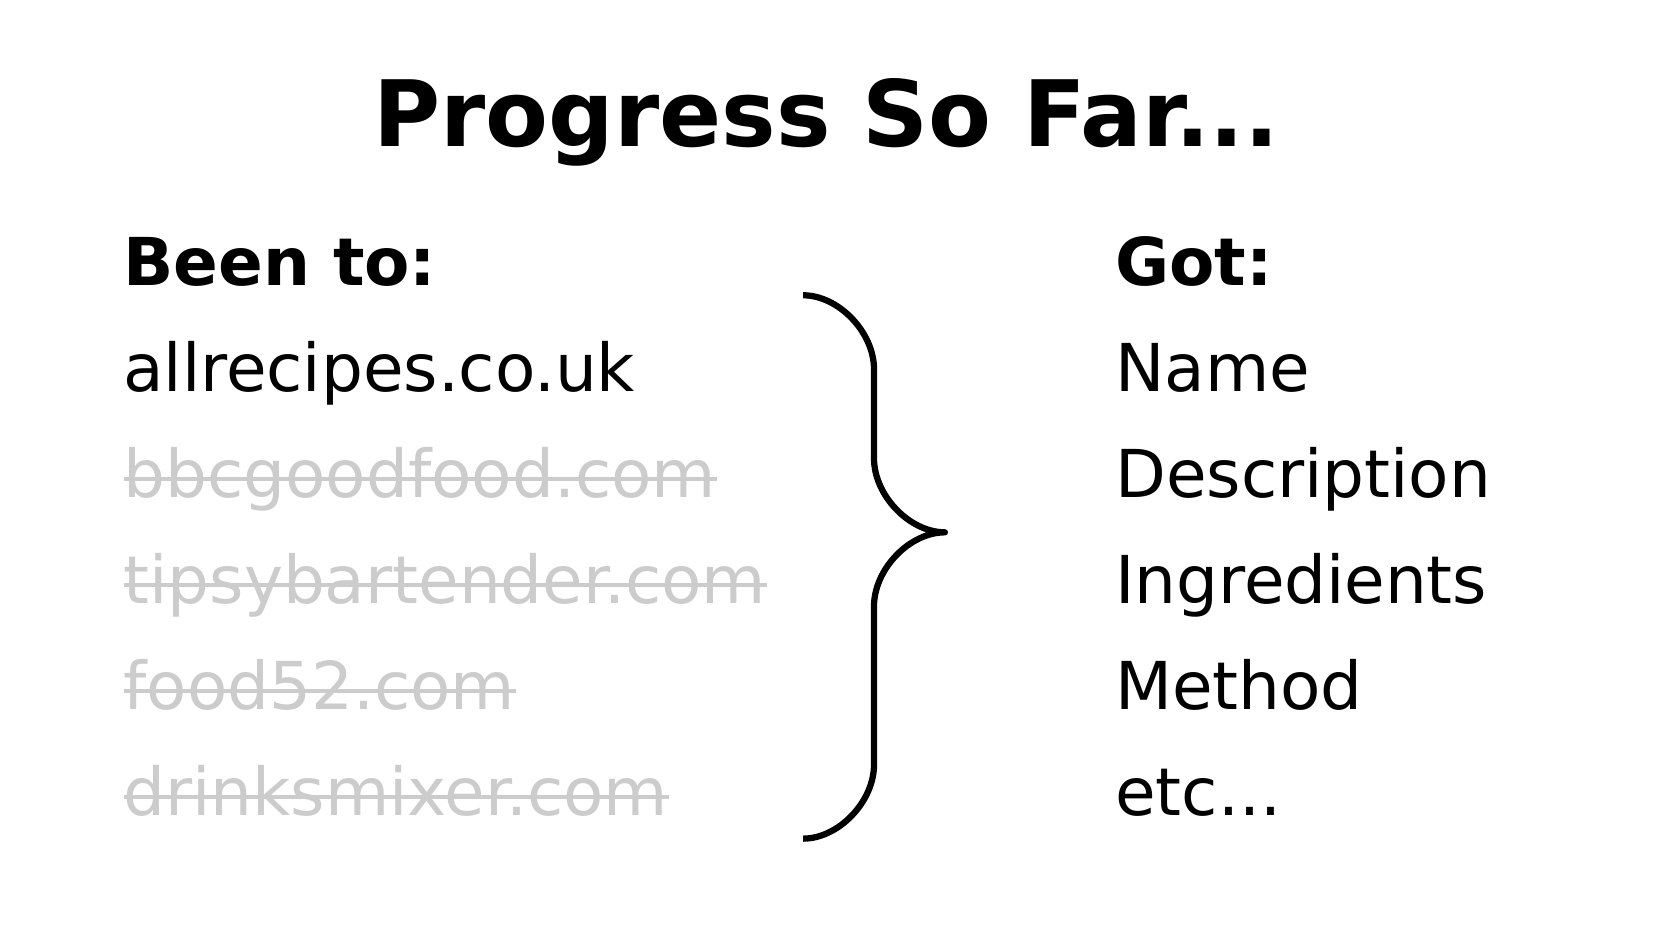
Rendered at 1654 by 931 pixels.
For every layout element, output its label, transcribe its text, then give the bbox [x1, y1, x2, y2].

list Been to: allrecipes.co.uk bbcgoodfood.com tipsybartender.com food52.com drinksmixer.com [53, 224, 792, 839]
list Got: Name Description Ingredients Method etc... [1045, 224, 1542, 839]
title Progress So Far... [82, 37, 1571, 193]
